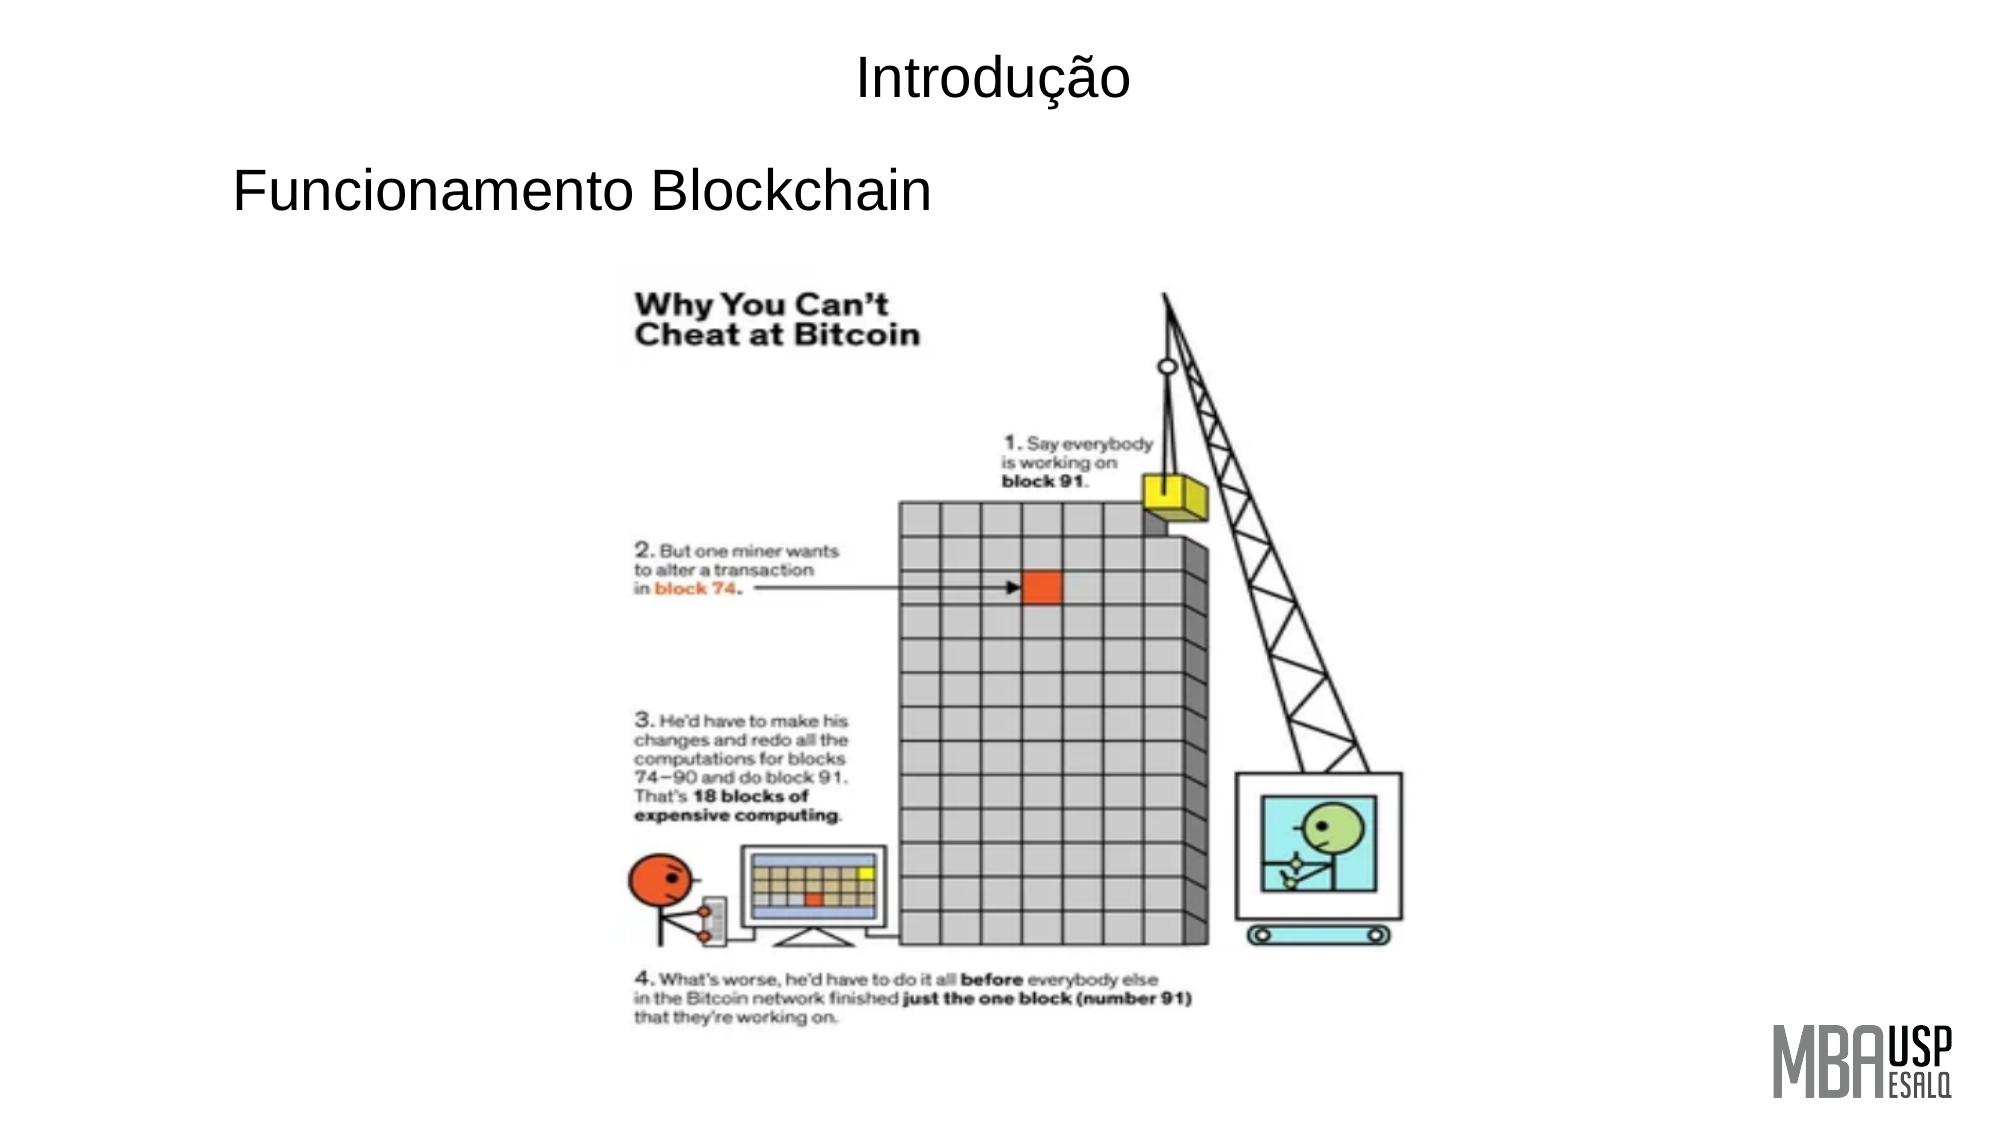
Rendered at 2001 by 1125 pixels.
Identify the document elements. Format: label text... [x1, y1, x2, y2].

picture [612, 262, 1426, 1048]
text_box Introdução [37, 37, 1951, 118]
picture [1765, 1021, 1960, 1102]
text_box Funcionamento Blockchain [82, 150, 1951, 976]
